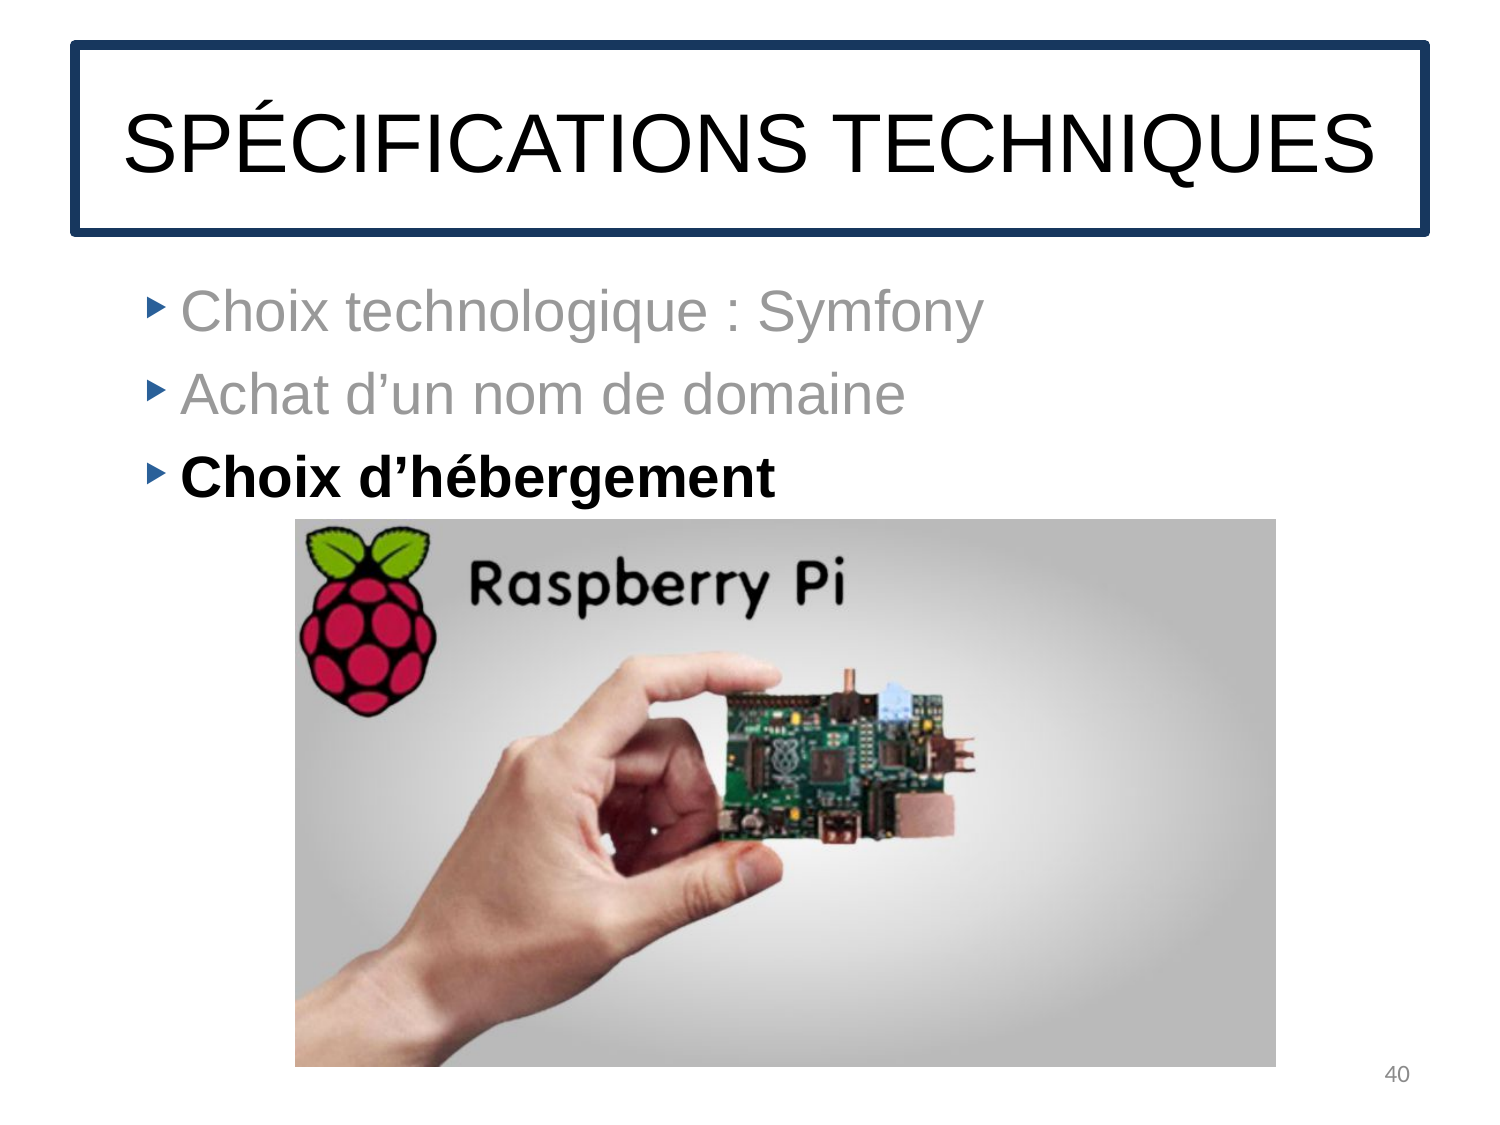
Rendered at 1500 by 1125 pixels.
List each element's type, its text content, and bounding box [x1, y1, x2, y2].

title SPÉCIFICATIONS TECHNIQUES [75, 45, 1425, 233]
picture [295, 519, 1276, 1067]
text_box Choix technologique : Symfony Achat d’un nom de domaine Choix d’hébergement [129, 271, 1430, 1125]
